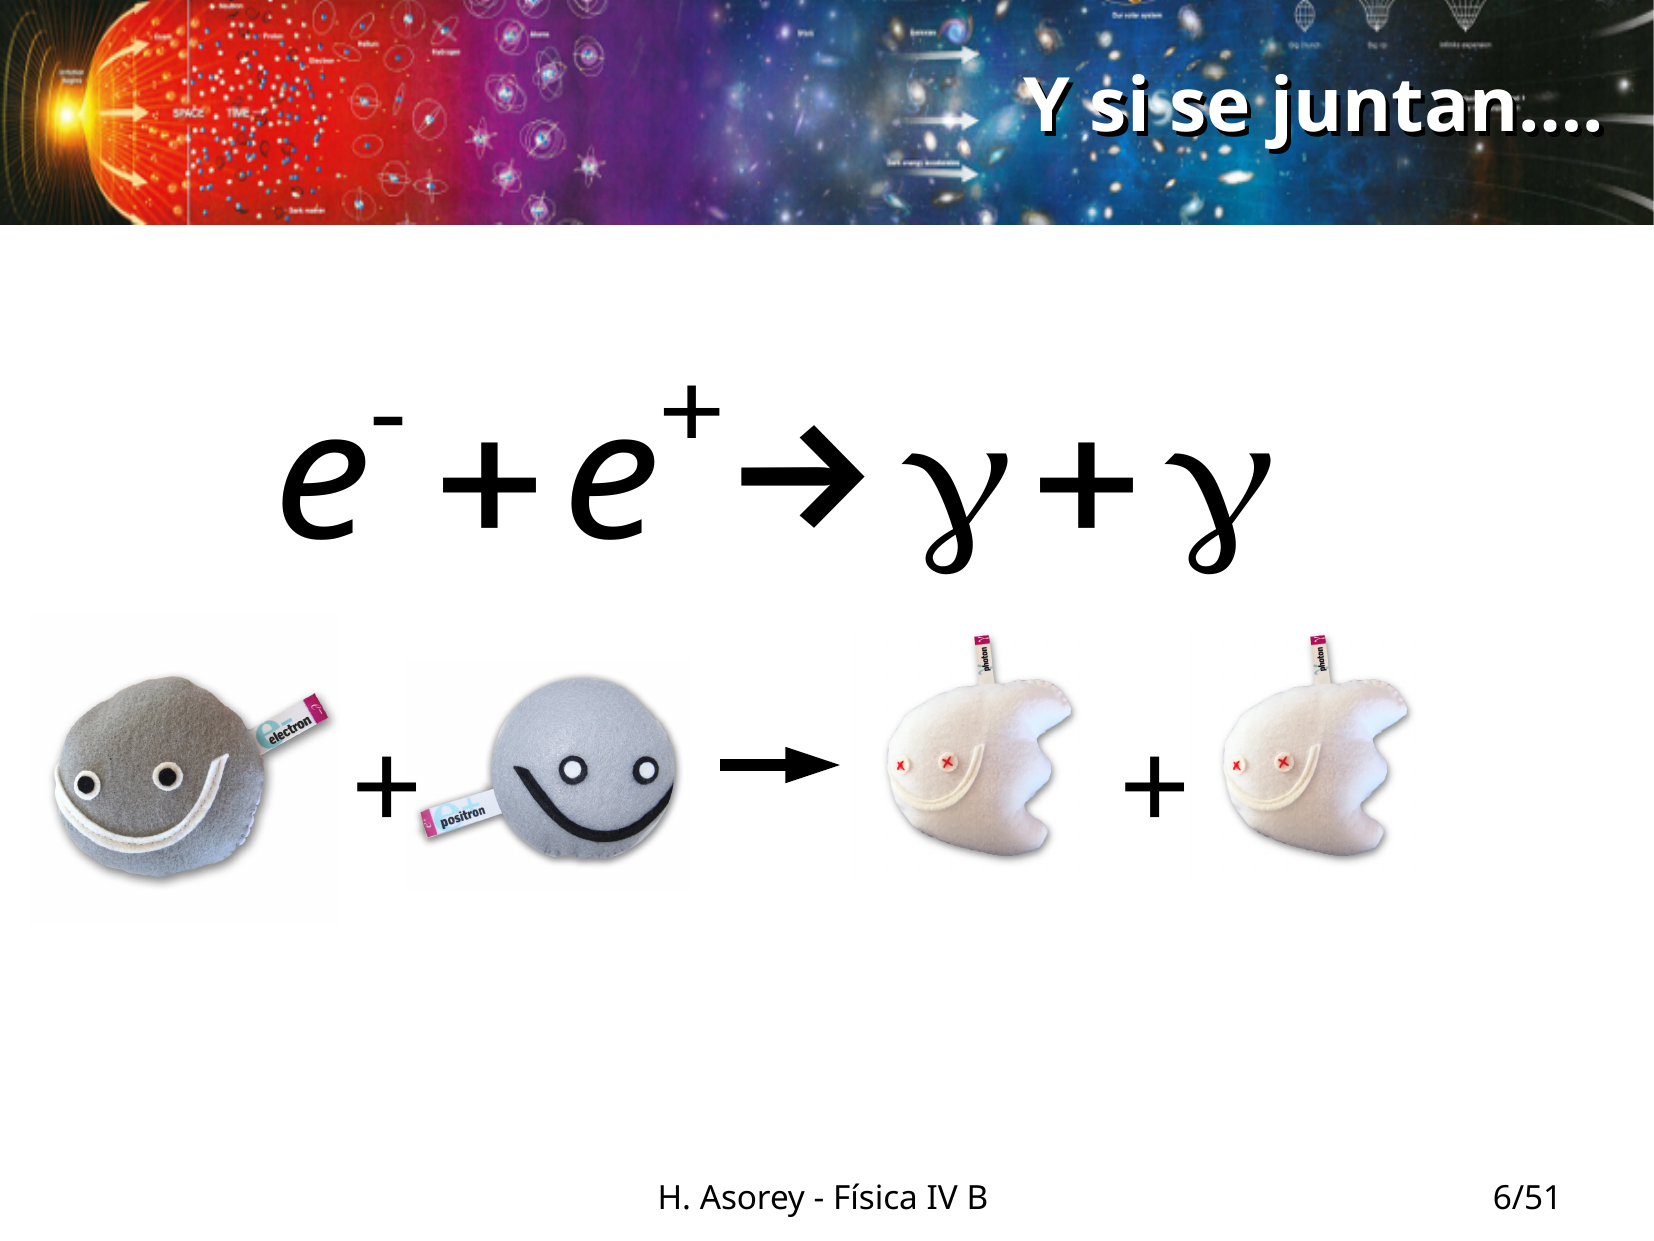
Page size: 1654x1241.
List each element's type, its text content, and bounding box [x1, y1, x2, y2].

picture [0, 0, 1654, 225]
text_box + [337, 690, 425, 857]
text_box + [1104, 690, 1191, 857]
picture [855, 629, 1111, 886]
picture [30, 614, 340, 925]
picture [1191, 629, 1447, 886]
title Y si se juntan…. [45, 15, 1606, 191]
chart [255, 345, 1297, 586]
picture [405, 659, 691, 892]
